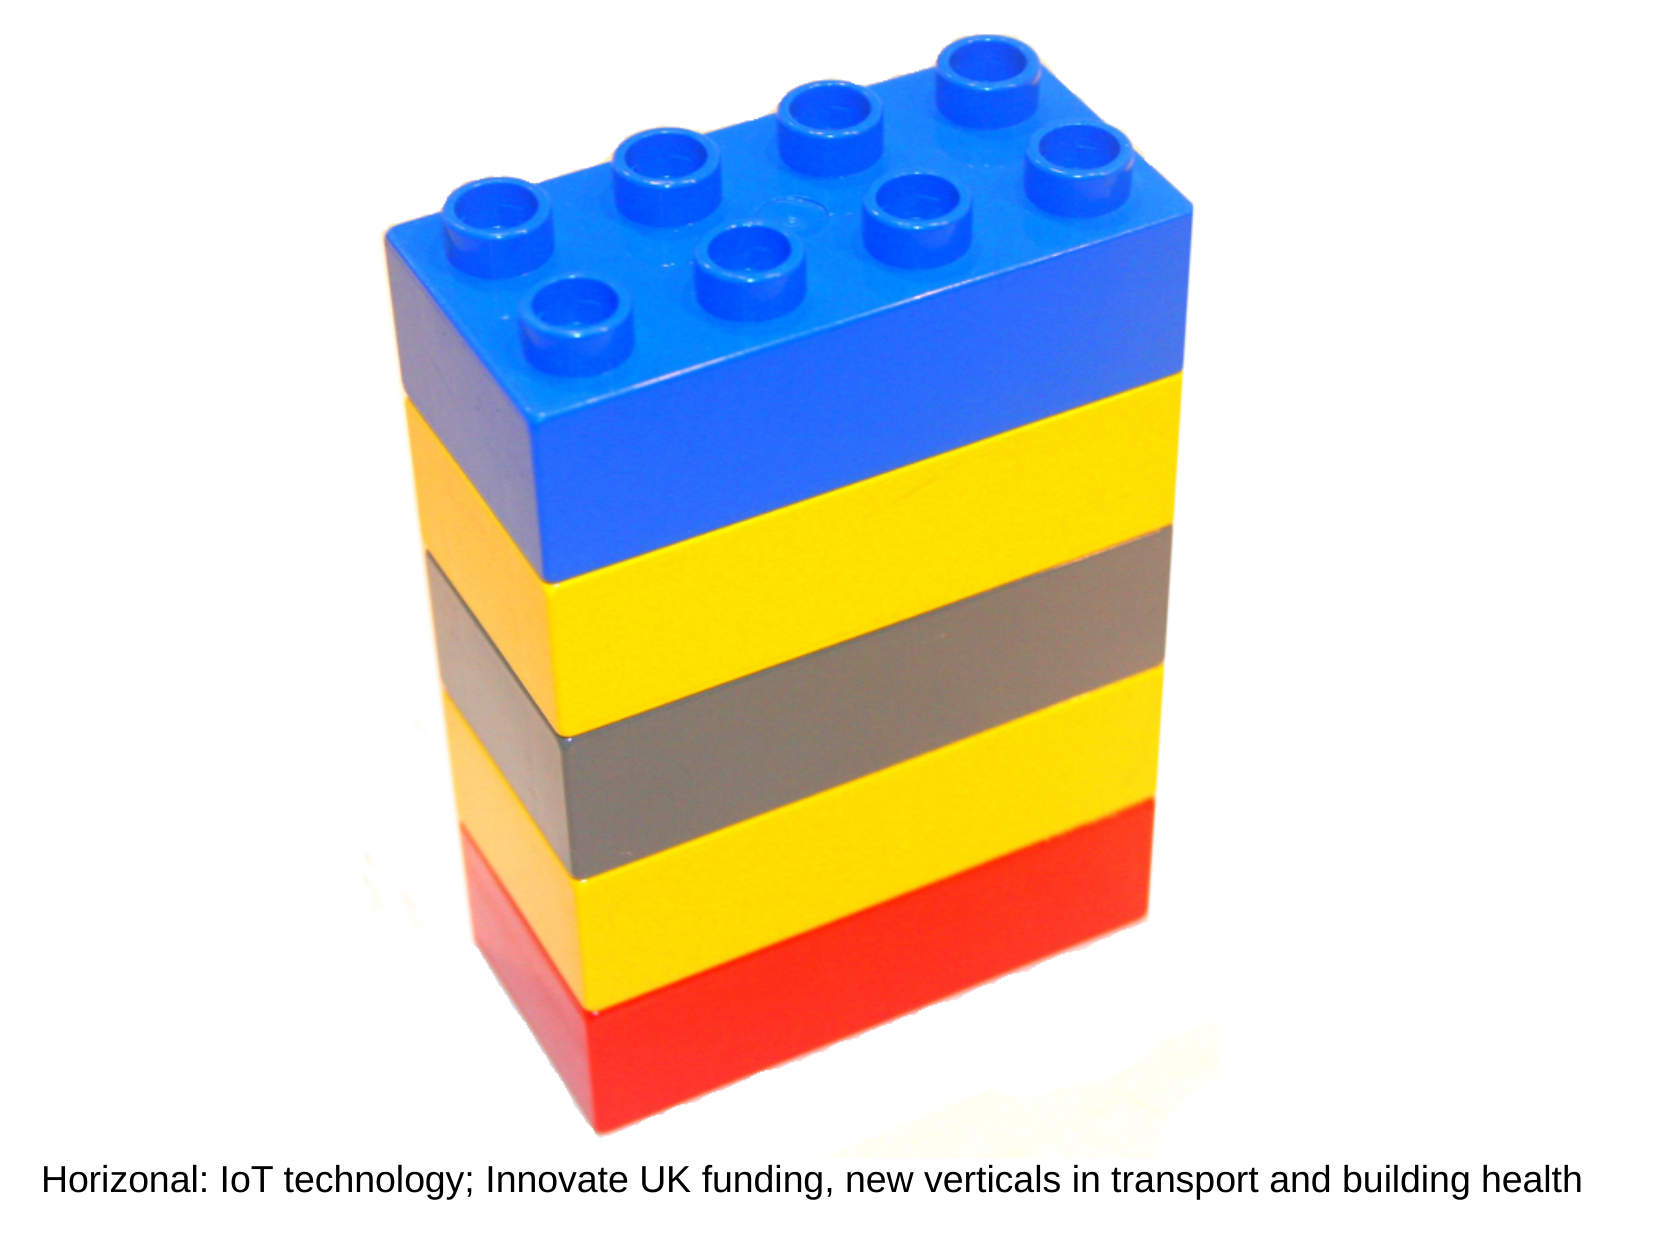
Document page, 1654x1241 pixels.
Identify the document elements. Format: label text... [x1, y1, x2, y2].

picture [363, 33, 1218, 1151]
text_box Horizonal: IoT technology; Innovate UK funding, new verticals in transport and building health [26, 1151, 1602, 1241]
